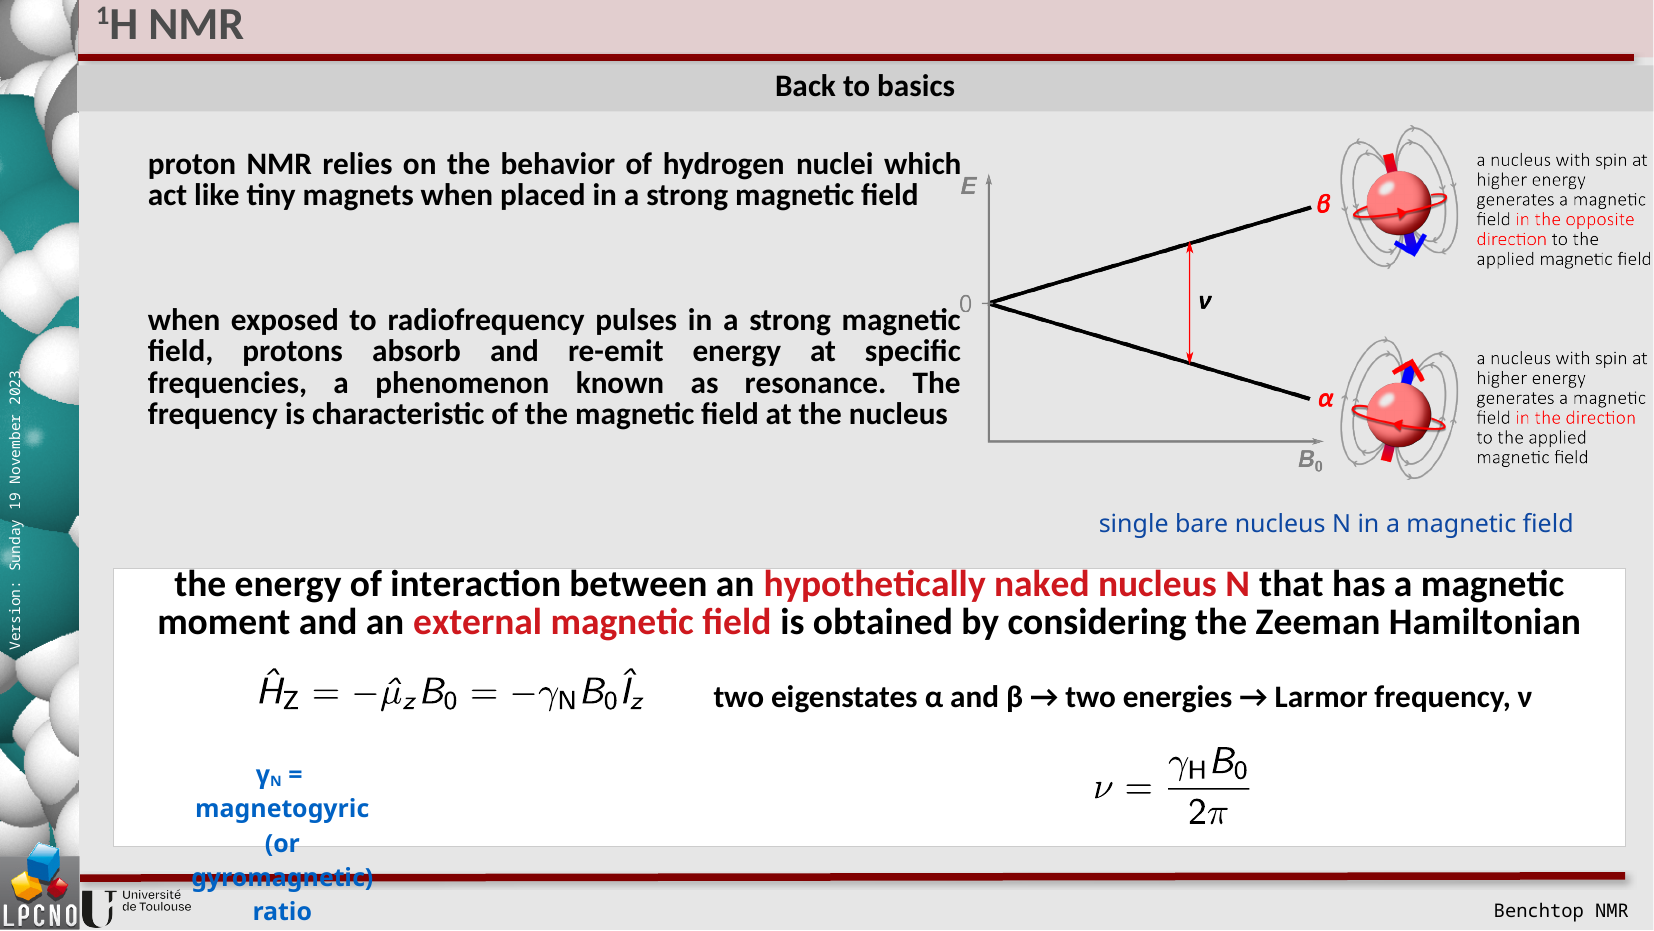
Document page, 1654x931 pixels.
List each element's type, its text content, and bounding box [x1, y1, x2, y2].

text_box [559, 690, 575, 710]
text_box [266, 668, 280, 675]
text_box [1189, 798, 1205, 824]
text_box [623, 677, 632, 704]
text_box [1189, 760, 1205, 779]
text_box single bare nucleus N in a magnetic field [1019, 498, 1654, 539]
text_box [283, 690, 298, 710]
text_box [538, 686, 559, 712]
text_box proton NMR relies on the behavior of hydrogen nuclei which act like tiny magnets when placed in a strong magnetic field when exposed to radiofrequency pulses in a strong magnetic field, protons absorb and re-emit energy at specific frequencies, a phenomenon known as resonance. The frequency is characteristic of the magnetic field at the nucleus [133, 143, 977, 503]
text_box [630, 697, 644, 710]
text_box [388, 677, 402, 684]
text_box [403, 697, 416, 710]
text_box [1212, 747, 1235, 774]
picture [0, 0, 80, 930]
text_box [1095, 781, 1113, 799]
picture [82, 889, 191, 928]
text_box the energy of interaction between an hypothetically naked nucleus N that has a magnetic moment and an external magnetic field is obtained by considering the Zeeman Hamiltonian [113, 568, 1626, 847]
text_box [422, 677, 457, 710]
text_box [381, 686, 402, 712]
picture [960, 125, 1650, 480]
text_box two eigenstates α and β → two energies → Larmor frequency, ν [698, 676, 1549, 723]
text_box [1234, 761, 1247, 780]
title 1H NMR [78, 0, 1654, 58]
text_box γN = magnetogyric (or gyromagnetic) ratio [161, 749, 404, 840]
text_box [623, 668, 637, 675]
text_box Back to basics [77, 65, 1654, 112]
text_box [259, 677, 285, 704]
text_box [582, 677, 617, 710]
text_box [1168, 756, 1189, 782]
text_box [1207, 807, 1228, 825]
